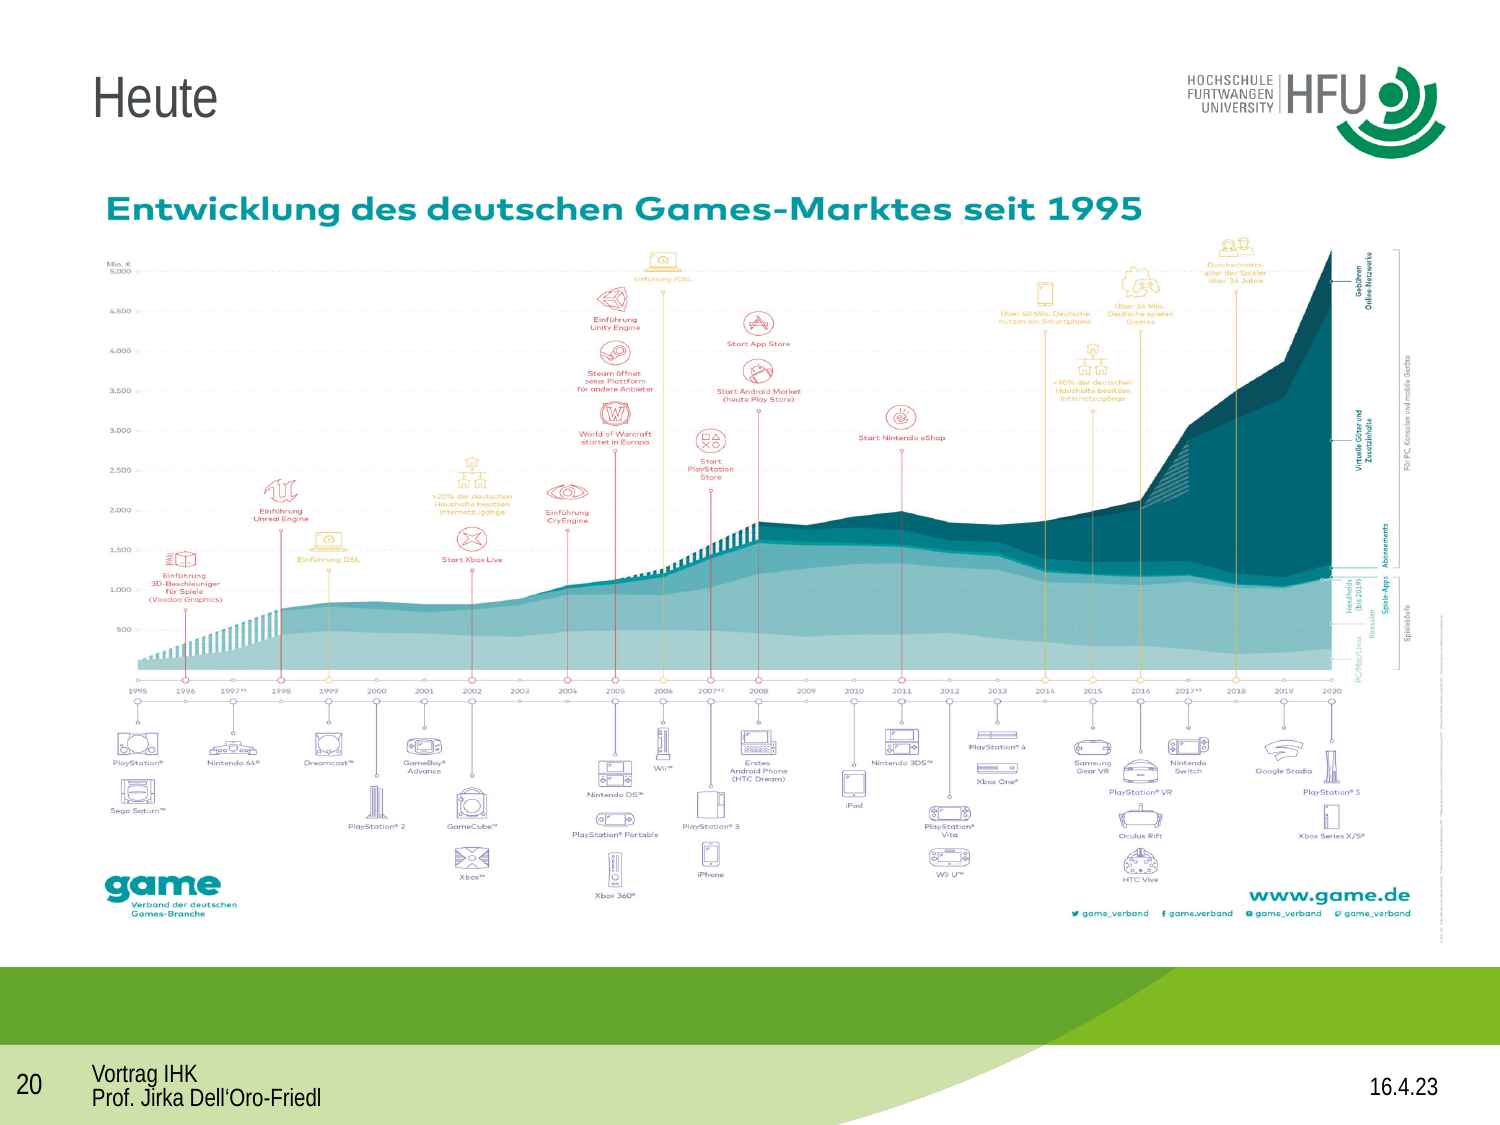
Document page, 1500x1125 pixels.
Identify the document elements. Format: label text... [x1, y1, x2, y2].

title Heute [77, 64, 1353, 153]
picture [65, 53, 1454, 948]
picture [0, 967, 1500, 1125]
